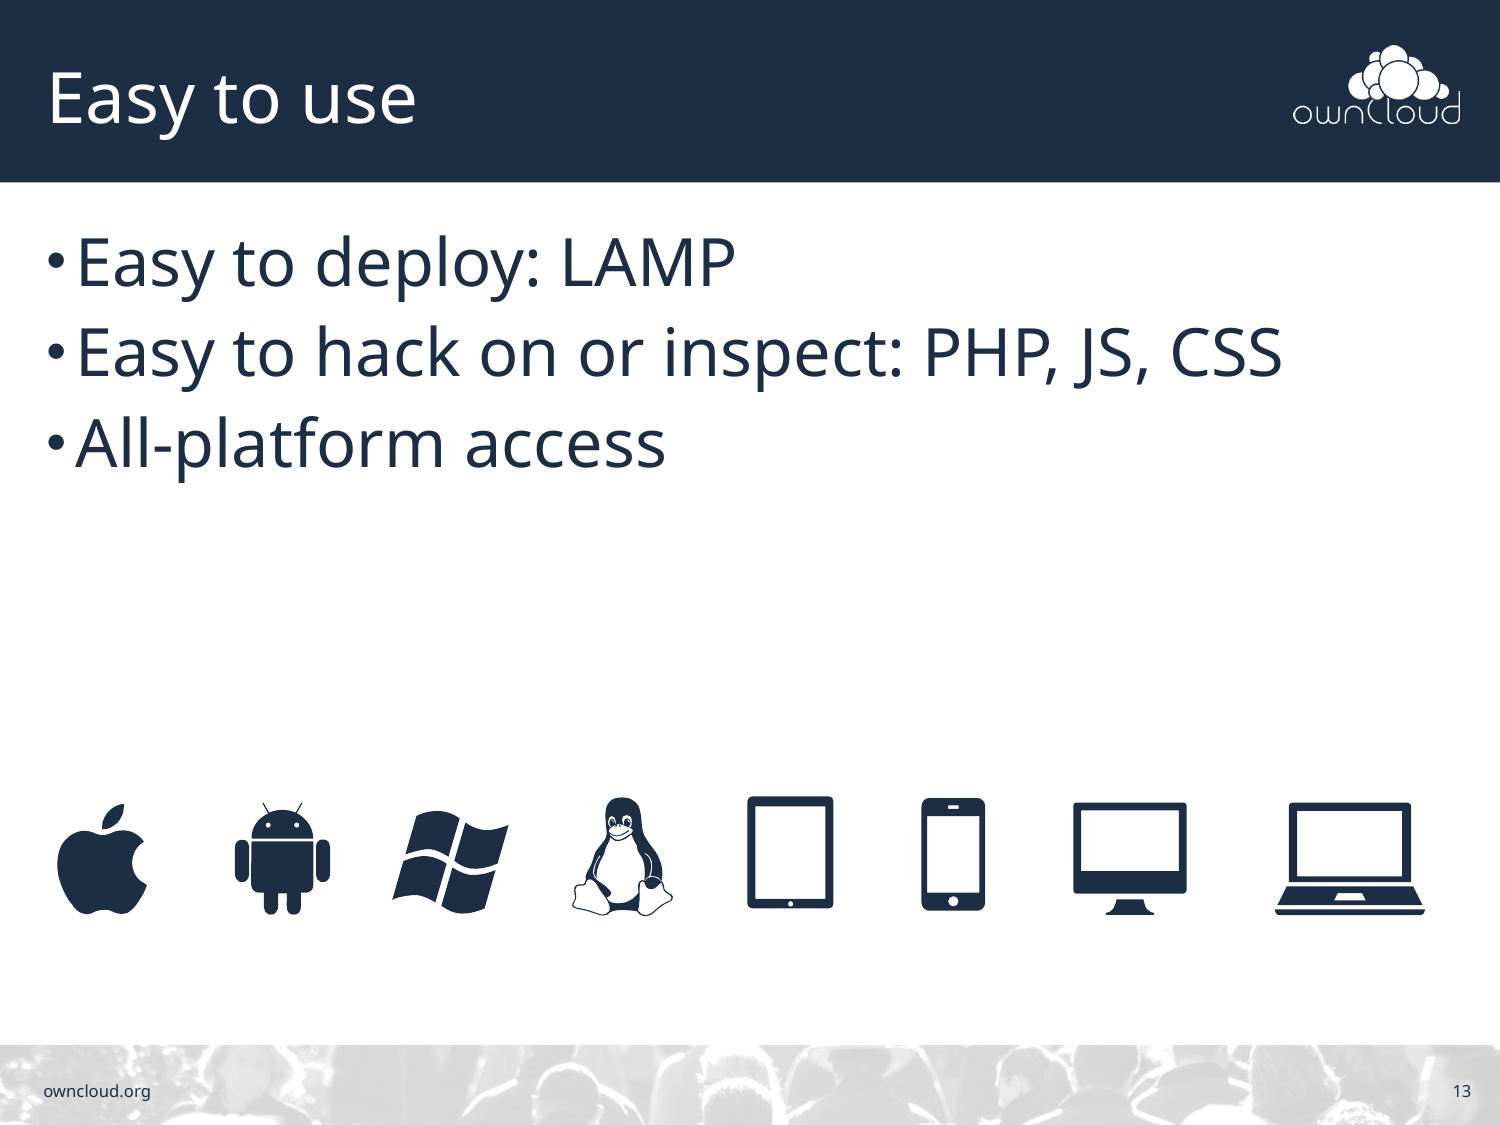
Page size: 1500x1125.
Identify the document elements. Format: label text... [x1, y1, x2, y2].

text_box [1277, 886, 1423, 906]
picture [1293, 45, 1460, 124]
text_box [1288, 802, 1412, 883]
picture [570, 795, 676, 919]
text_box [1105, 899, 1154, 915]
title Easy to use [46, 5, 1258, 187]
picture [390, 810, 511, 916]
picture [0, 1045, 1500, 1125]
text_box [57, 830, 147, 915]
text_box [316, 839, 331, 883]
text_box [234, 839, 250, 883]
text_box [1073, 802, 1187, 894]
text_box [747, 796, 834, 909]
list Easy to deploy: LAMP Easy to hack on or inspect: PHP, JS, CSS All-platform access [46, 214, 1465, 1026]
text_box [251, 802, 314, 839]
text_box [1274, 909, 1426, 916]
text_box [921, 798, 986, 911]
text_box [102, 803, 124, 830]
text_box [251, 841, 314, 915]
